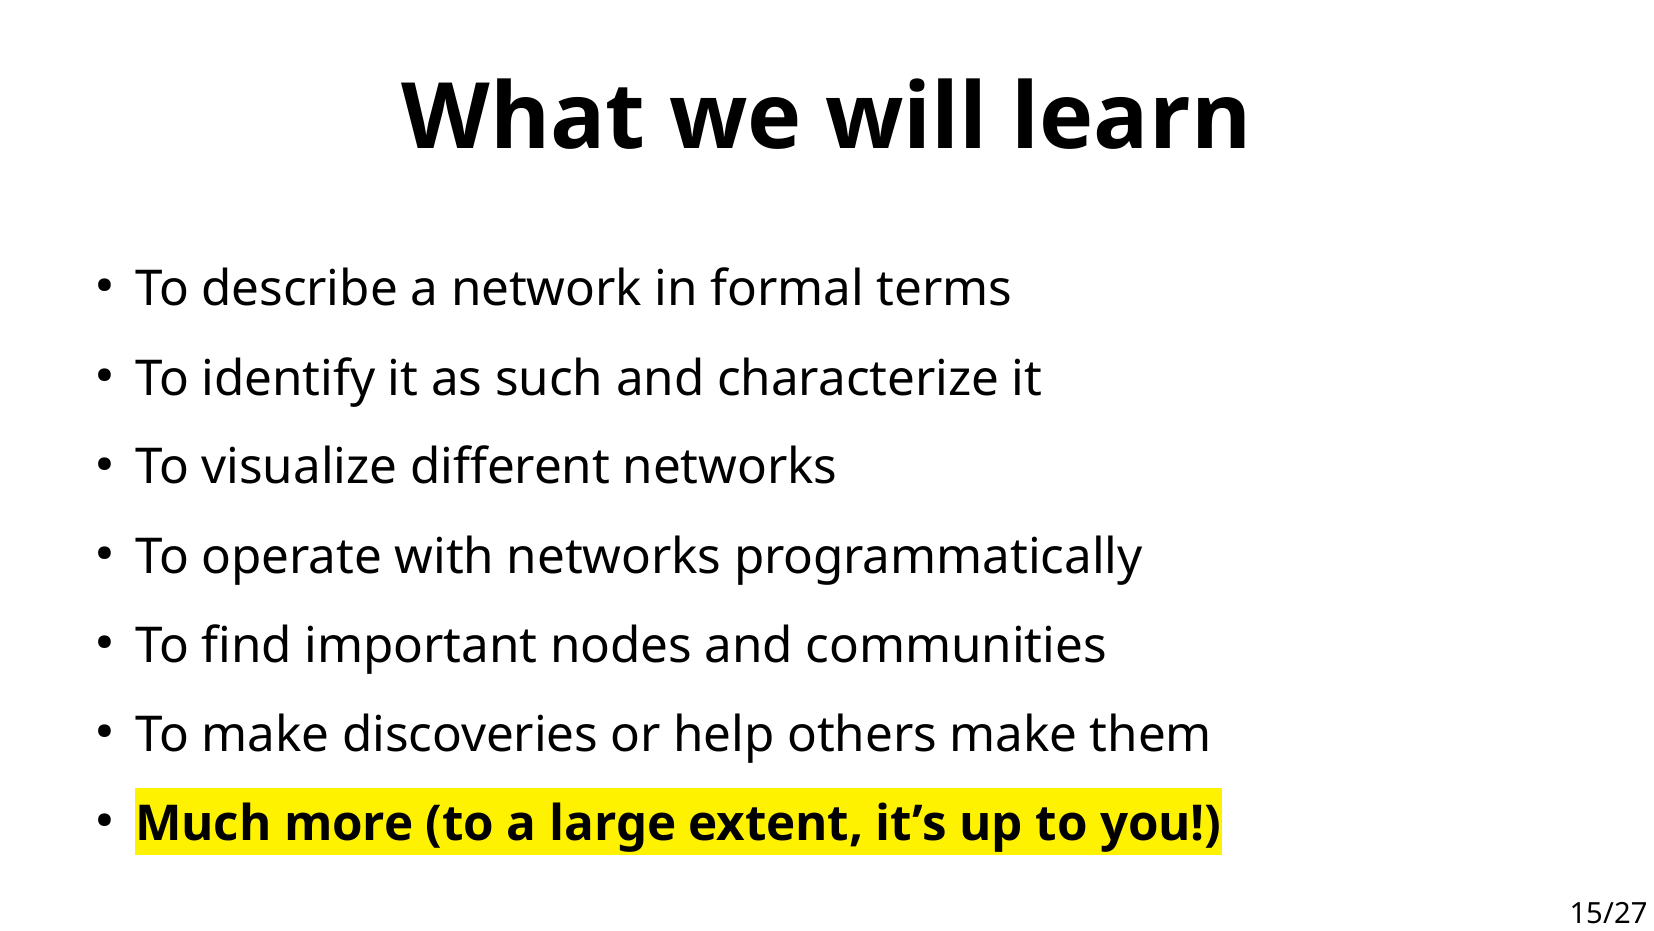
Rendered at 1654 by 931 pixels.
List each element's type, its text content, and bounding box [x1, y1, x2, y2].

list To describe a network in formal terms To identify it as such and characterize it To visualize different networks To operate with networks programmatically To find important nodes and communities To make discoveries or help others make them Much more (to a large extent, it’s up to you!) [82, 253, 1571, 856]
title What we will learn [82, 1, 1571, 226]
